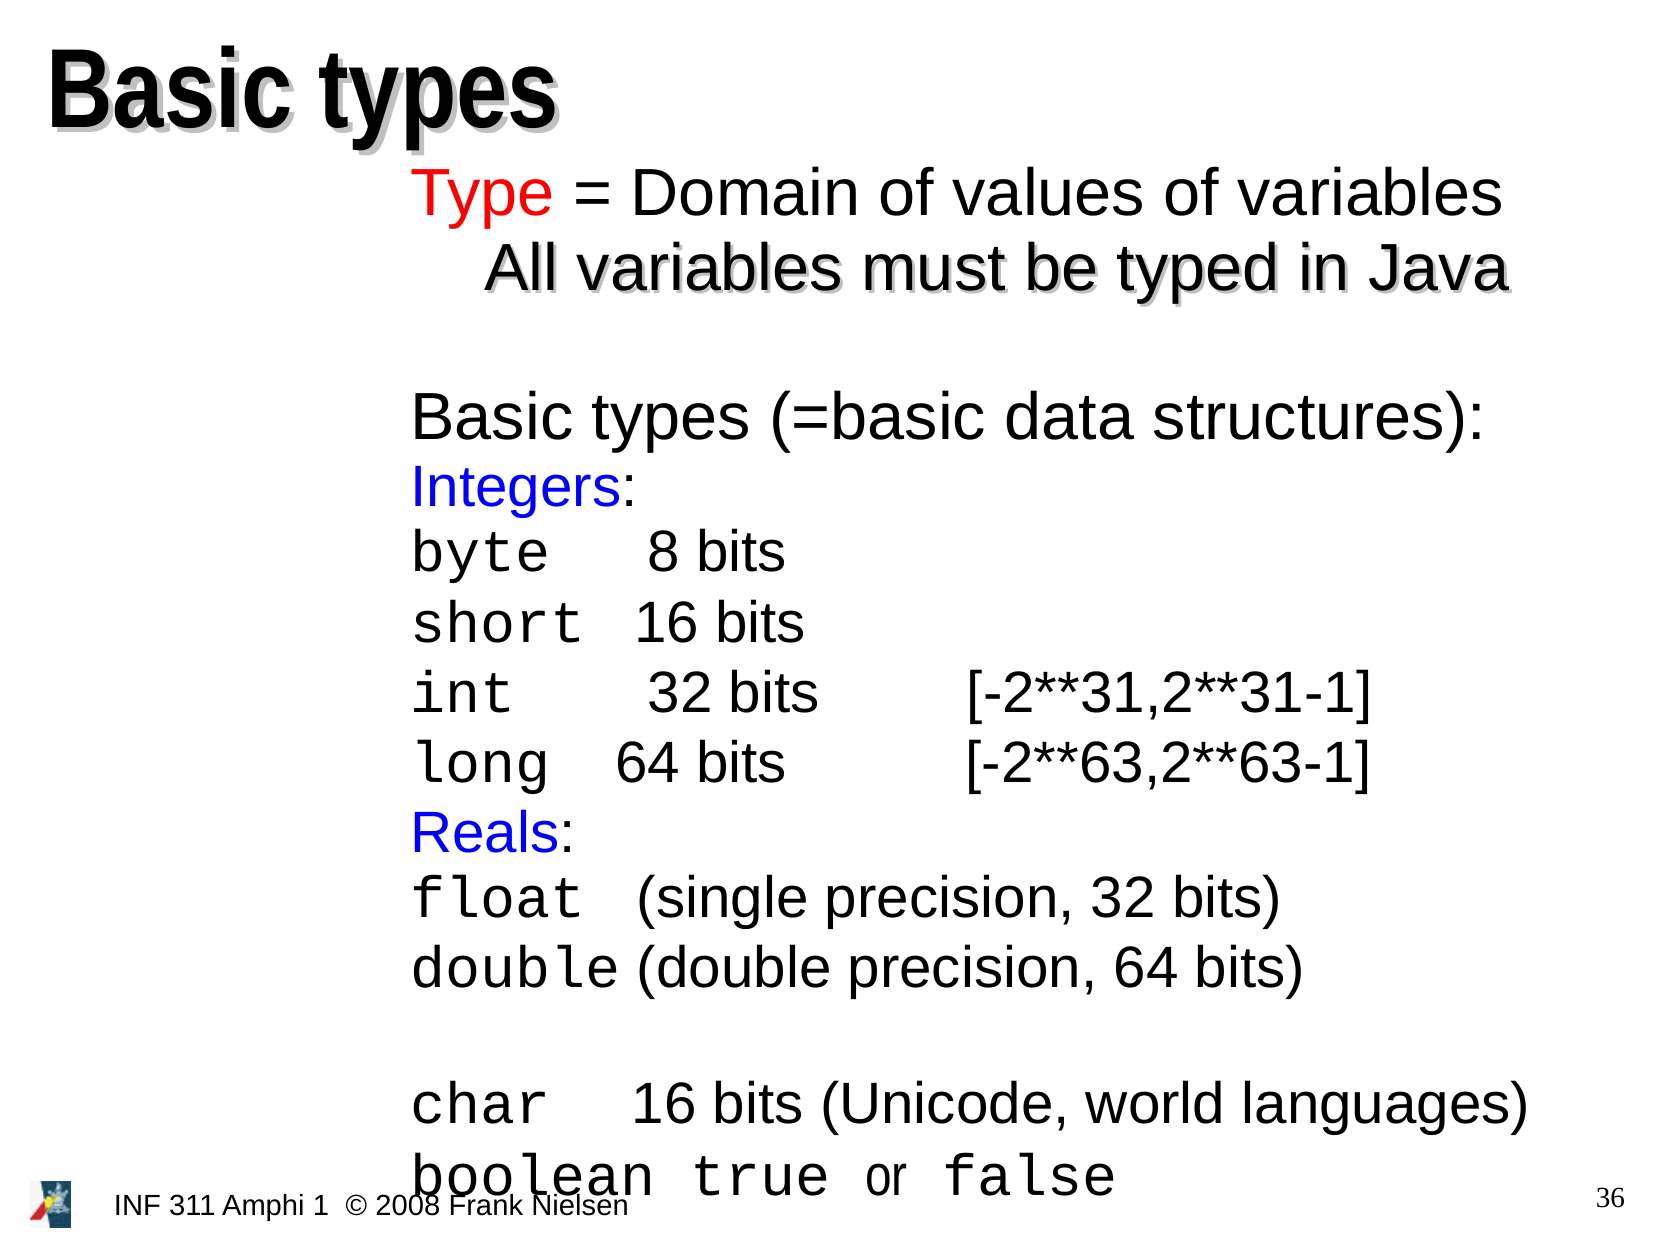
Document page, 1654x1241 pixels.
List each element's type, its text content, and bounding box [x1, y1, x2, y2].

text_box Basic types [31, 14, 615, 184]
text_box Type = Domain of values of variables All variables must be typed in Java Basic types (=basic data structures): Integers: byte 8 bits short 16 bits int 32 bits [-2**31,2**31-1] long 64 bits [-2**63,2**63-1] Reals: float (single precision, 32 bits) double (double precision, 64 bits) char 16 bits (Unicode, world languages) boolean true or false [395, 147, 1547, 1241]
picture [29, 1181, 71, 1228]
